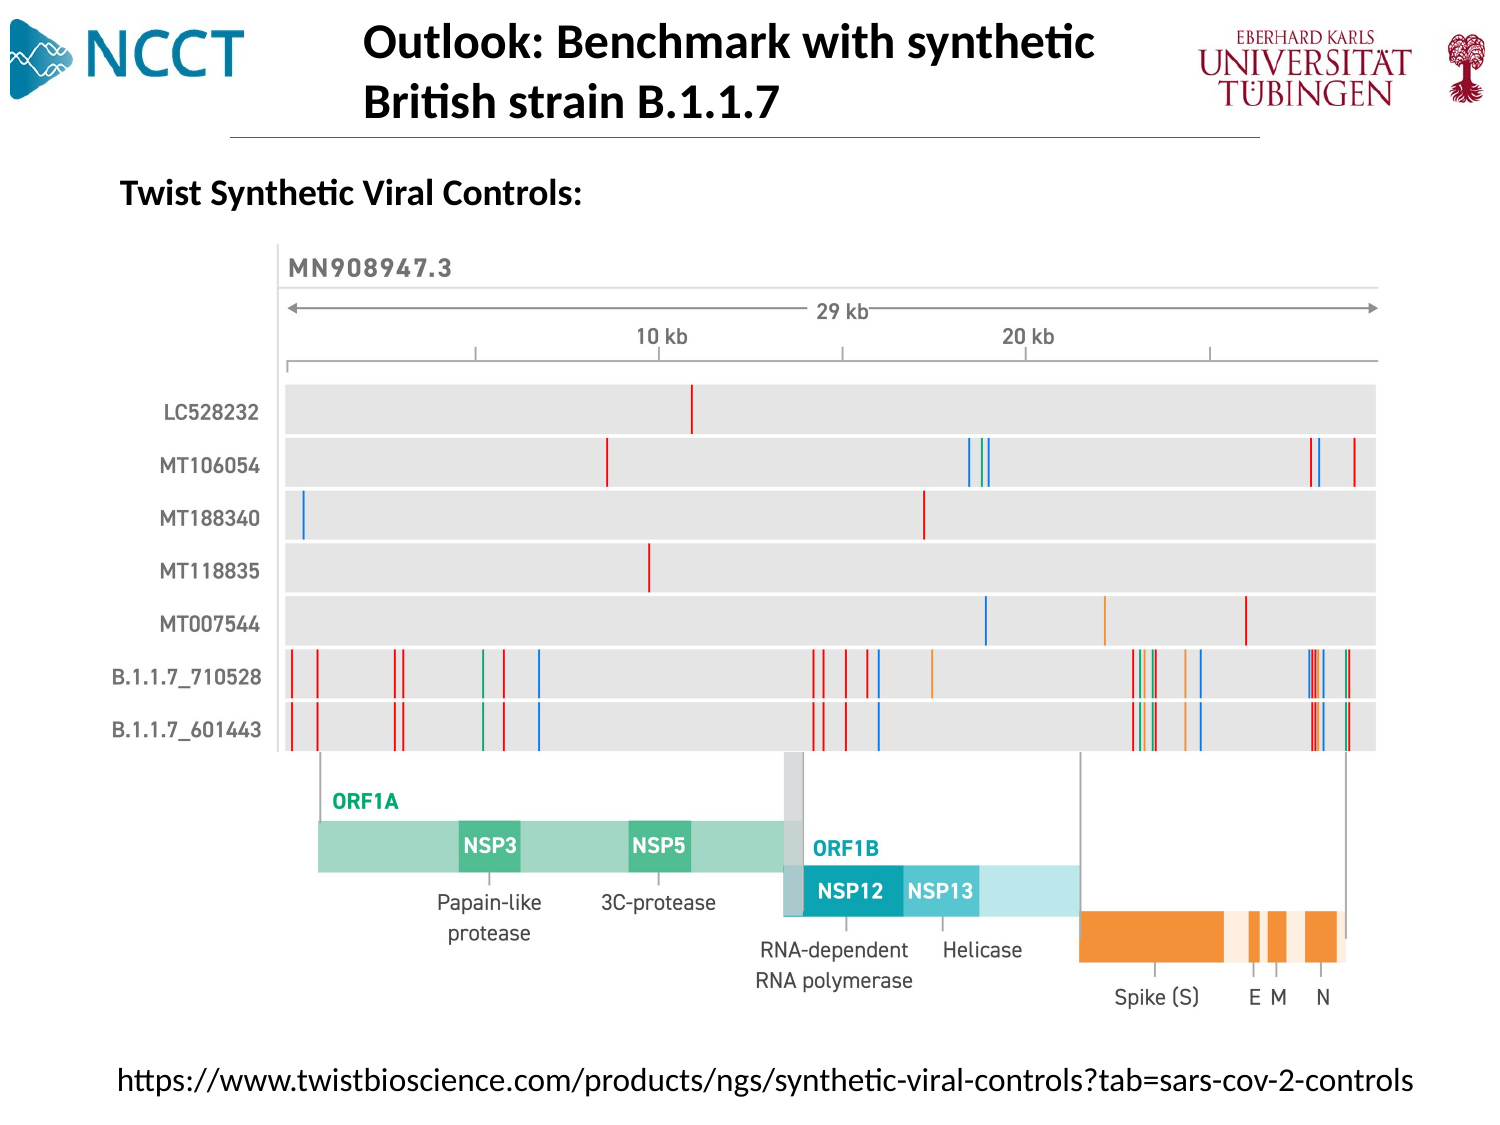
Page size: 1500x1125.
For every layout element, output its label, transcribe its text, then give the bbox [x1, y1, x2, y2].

picture [1198, 30, 1485, 106]
picture [88, 221, 1418, 1024]
text_box https://www.twistbioscience.com/products/ngs/synthetic-viral-controls?tab=sars-cov-2-controls [102, 1050, 1431, 1106]
text_box Outlook: Benchmark with synthetic British strain B.1.1.7 [348, 0, 1140, 136]
text_box Twist Synthetic Viral Controls: [105, 160, 599, 221]
picture [10, 19, 245, 102]
